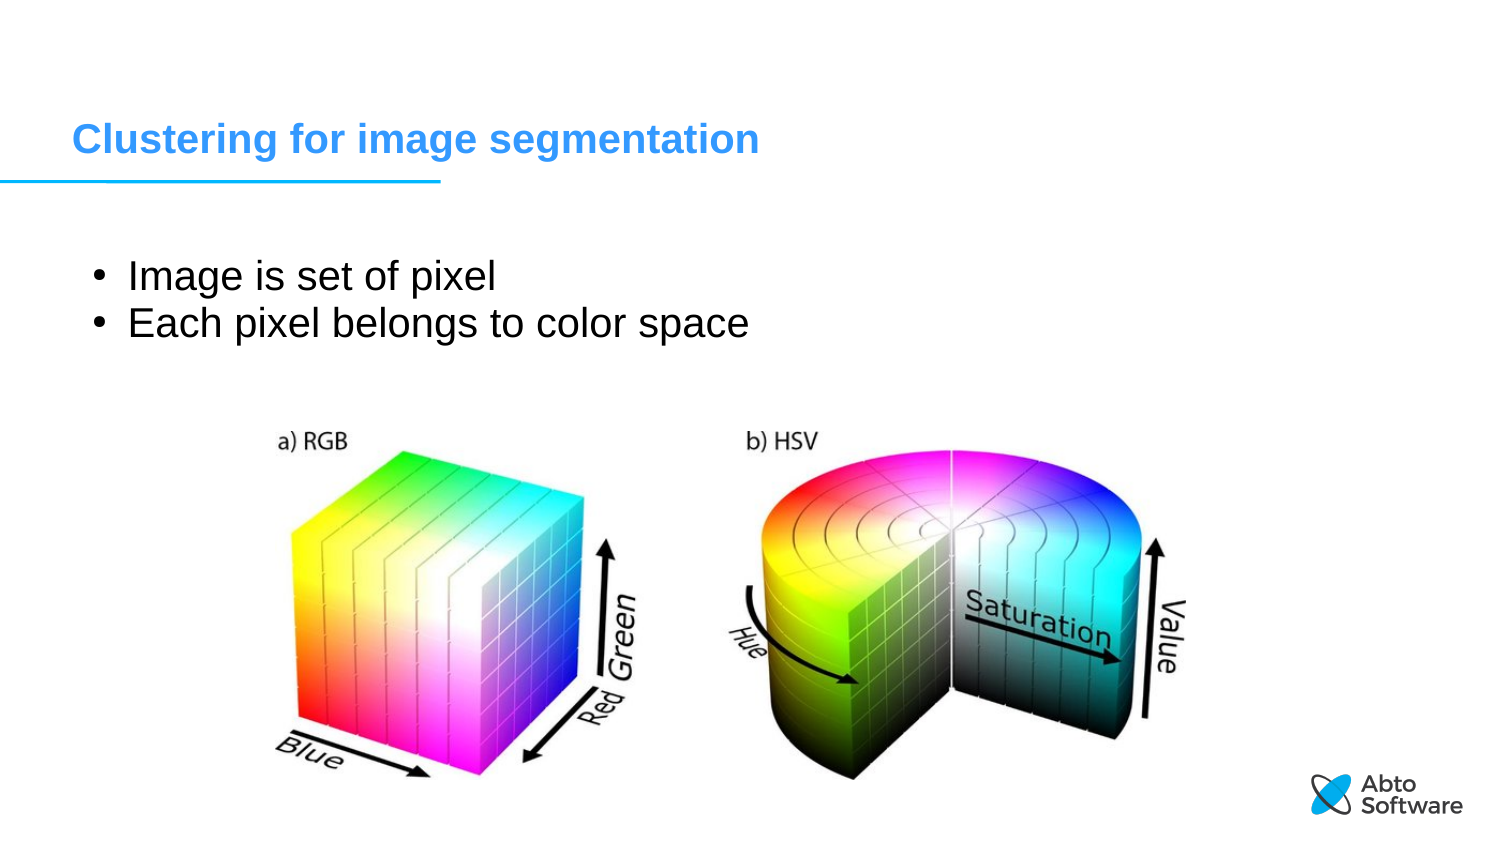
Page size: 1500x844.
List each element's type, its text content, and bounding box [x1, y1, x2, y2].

title Clustering for image segmentation [71, 68, 1311, 210]
subtitle Image is set of pixel Each pixel belongs to color space [92, 253, 1141, 376]
picture [1299, 771, 1474, 817]
picture [275, 431, 1186, 781]
